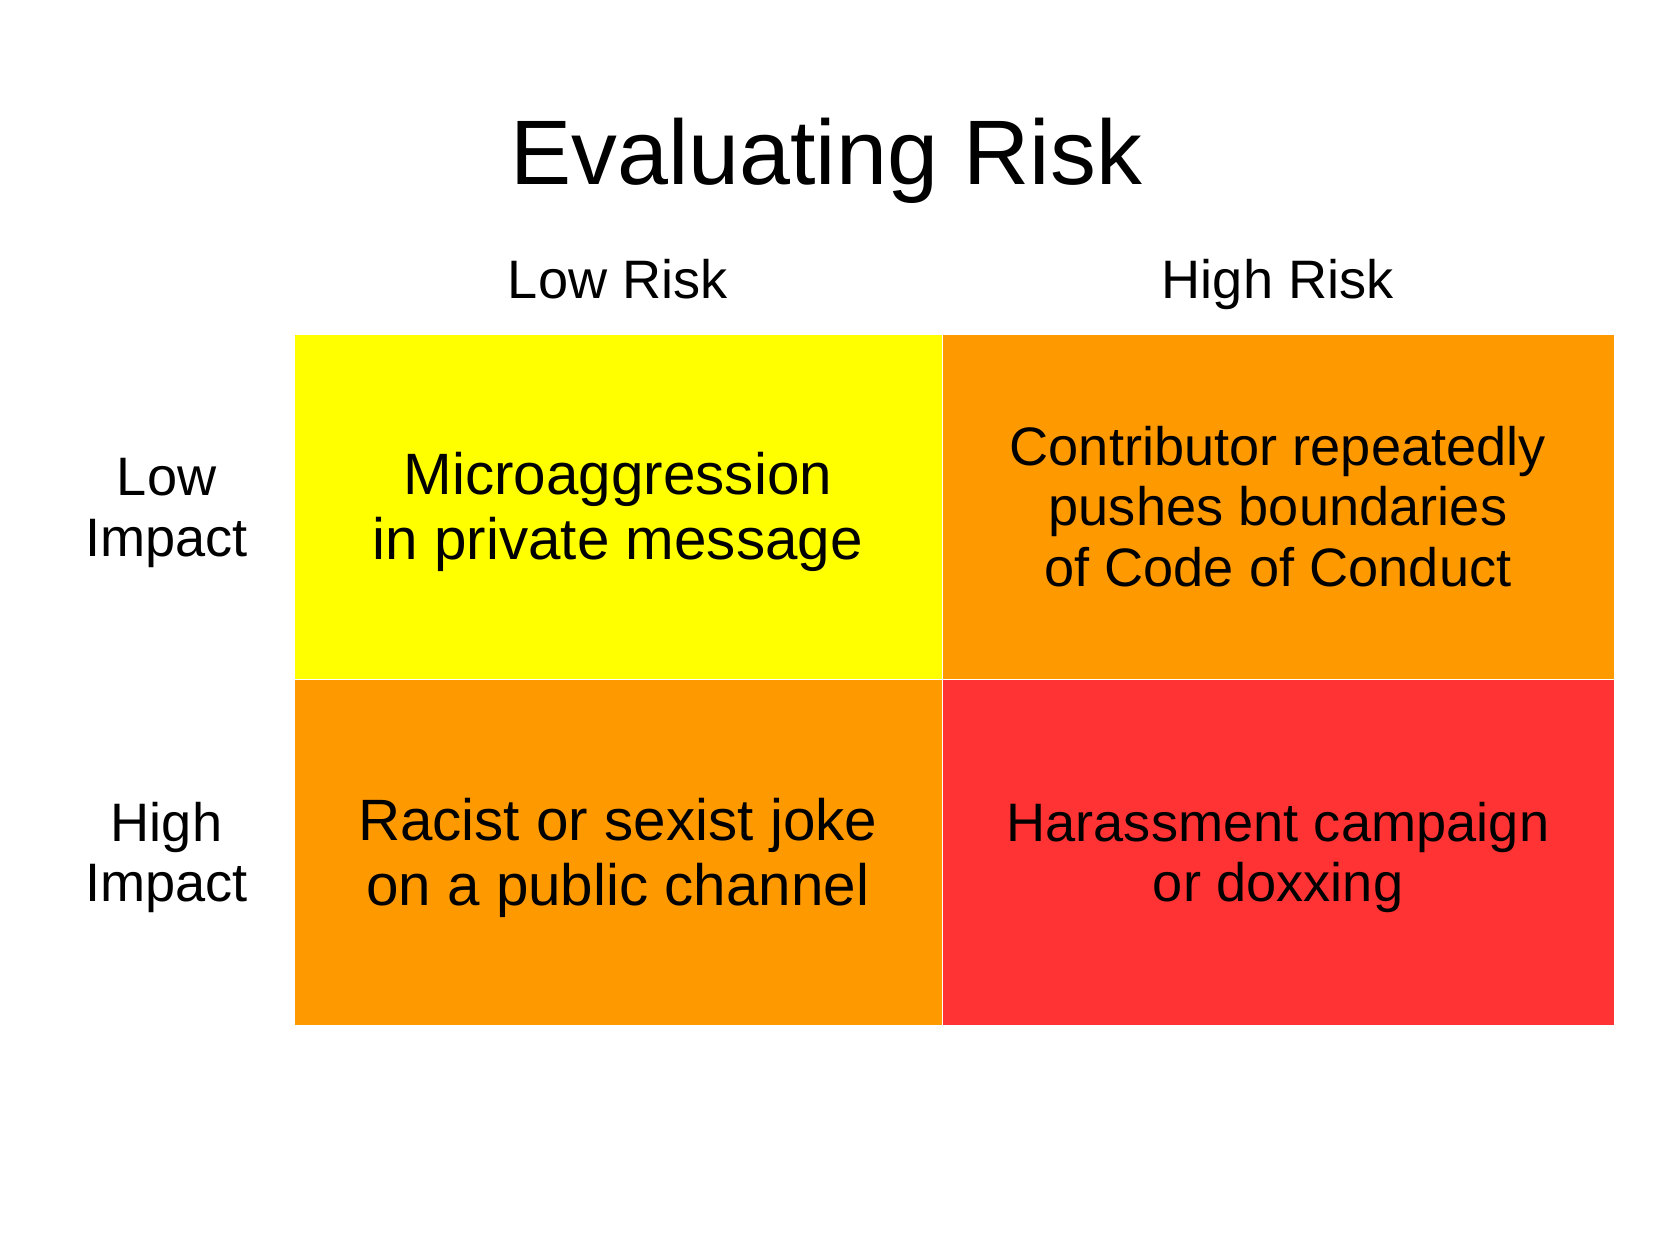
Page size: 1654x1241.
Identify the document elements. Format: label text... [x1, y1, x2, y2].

table_header [40, 226, 294, 334]
table_cell Harassment campaign or doxxing [943, 680, 1614, 1025]
table_header High Risk [943, 226, 1614, 334]
table_cell Contributor repeatedly pushes boundaries of Code of Conduct [943, 335, 1614, 679]
table_cell High Impact [40, 680, 294, 1025]
table_cell Low Impact [40, 335, 294, 679]
table_cell Microaggression in private message [295, 335, 942, 679]
table_cell Racist or sexist joke on a public channel [295, 680, 942, 1025]
table_header Low Risk [295, 226, 942, 334]
title Evaluating Risk [82, 49, 1571, 225]
